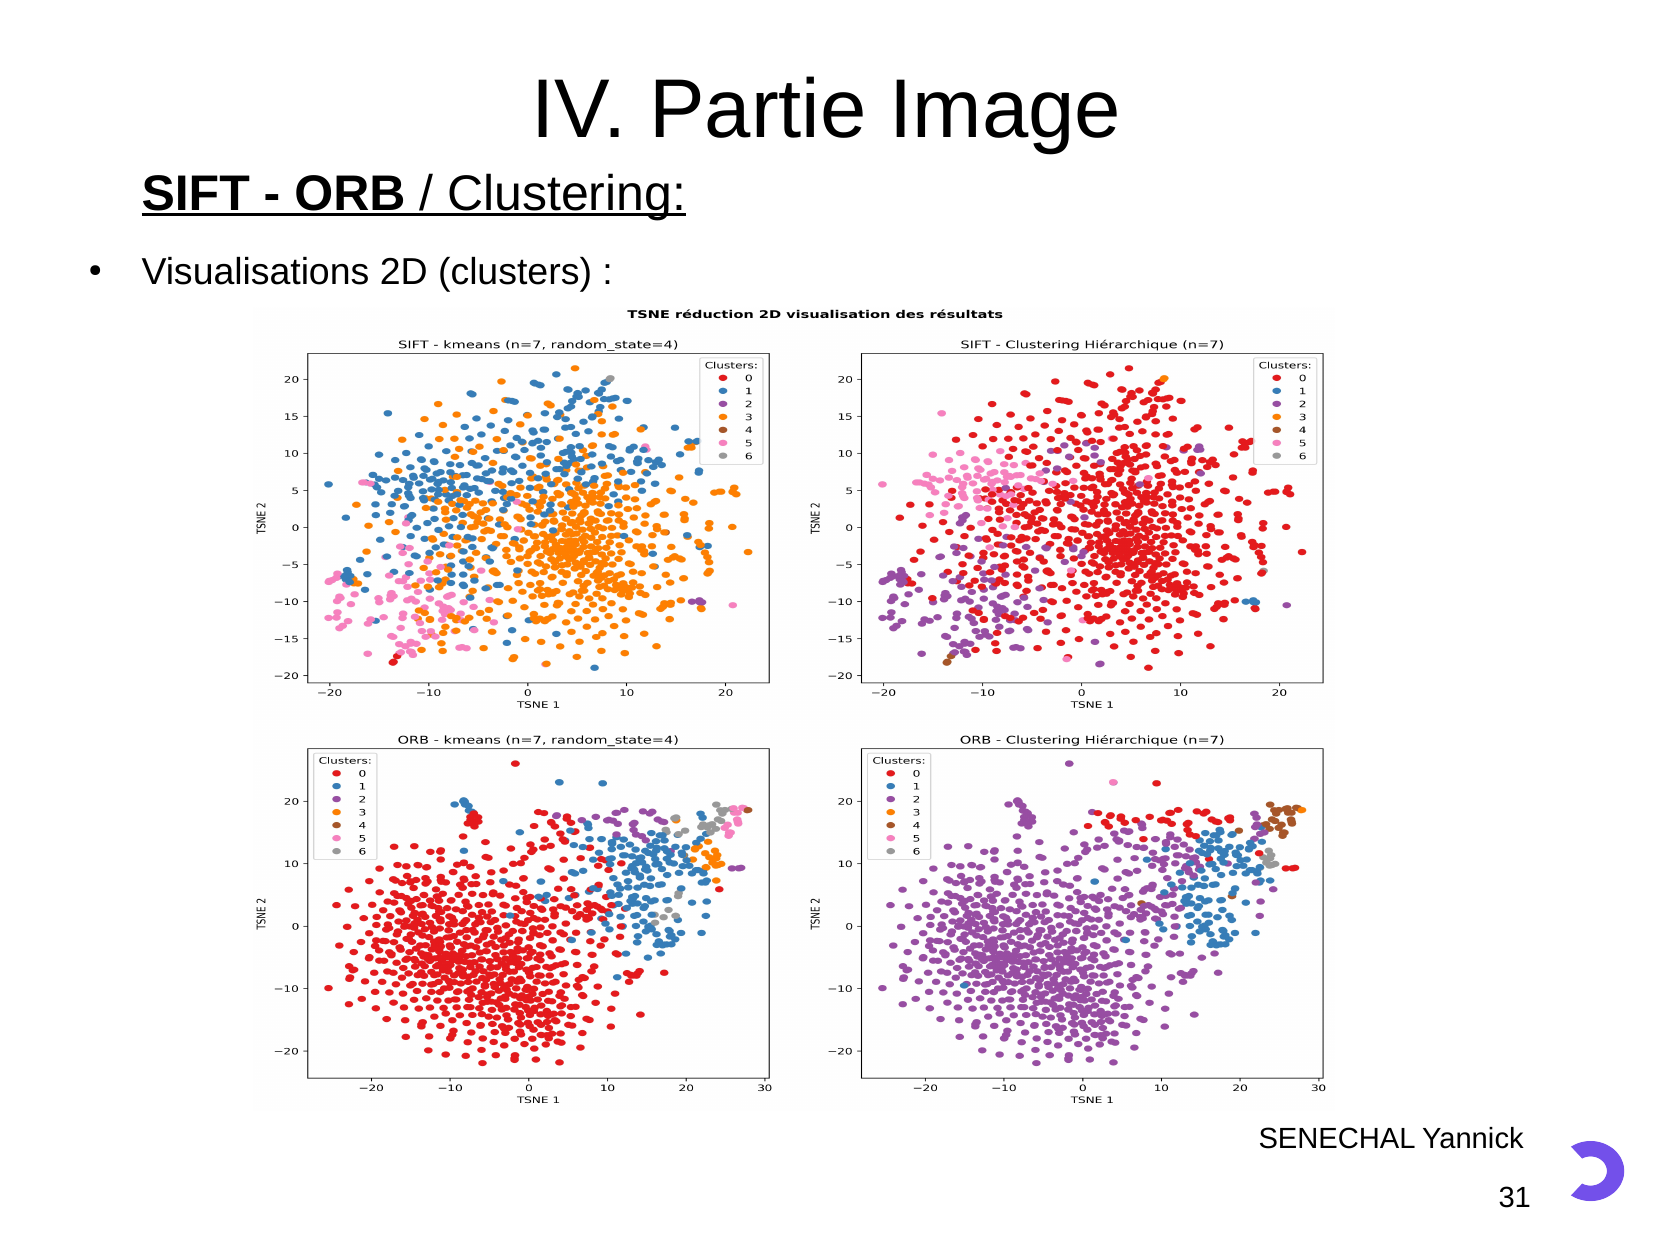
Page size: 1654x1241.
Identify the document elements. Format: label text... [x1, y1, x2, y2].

list SIFT - ORB / Clustering: Visualisations 2D (clusters) : [70, 165, 1559, 1082]
picture [1539, 1125, 1642, 1217]
title IV. Partie Image [82, 5, 1571, 213]
picture [253, 307, 1335, 1111]
